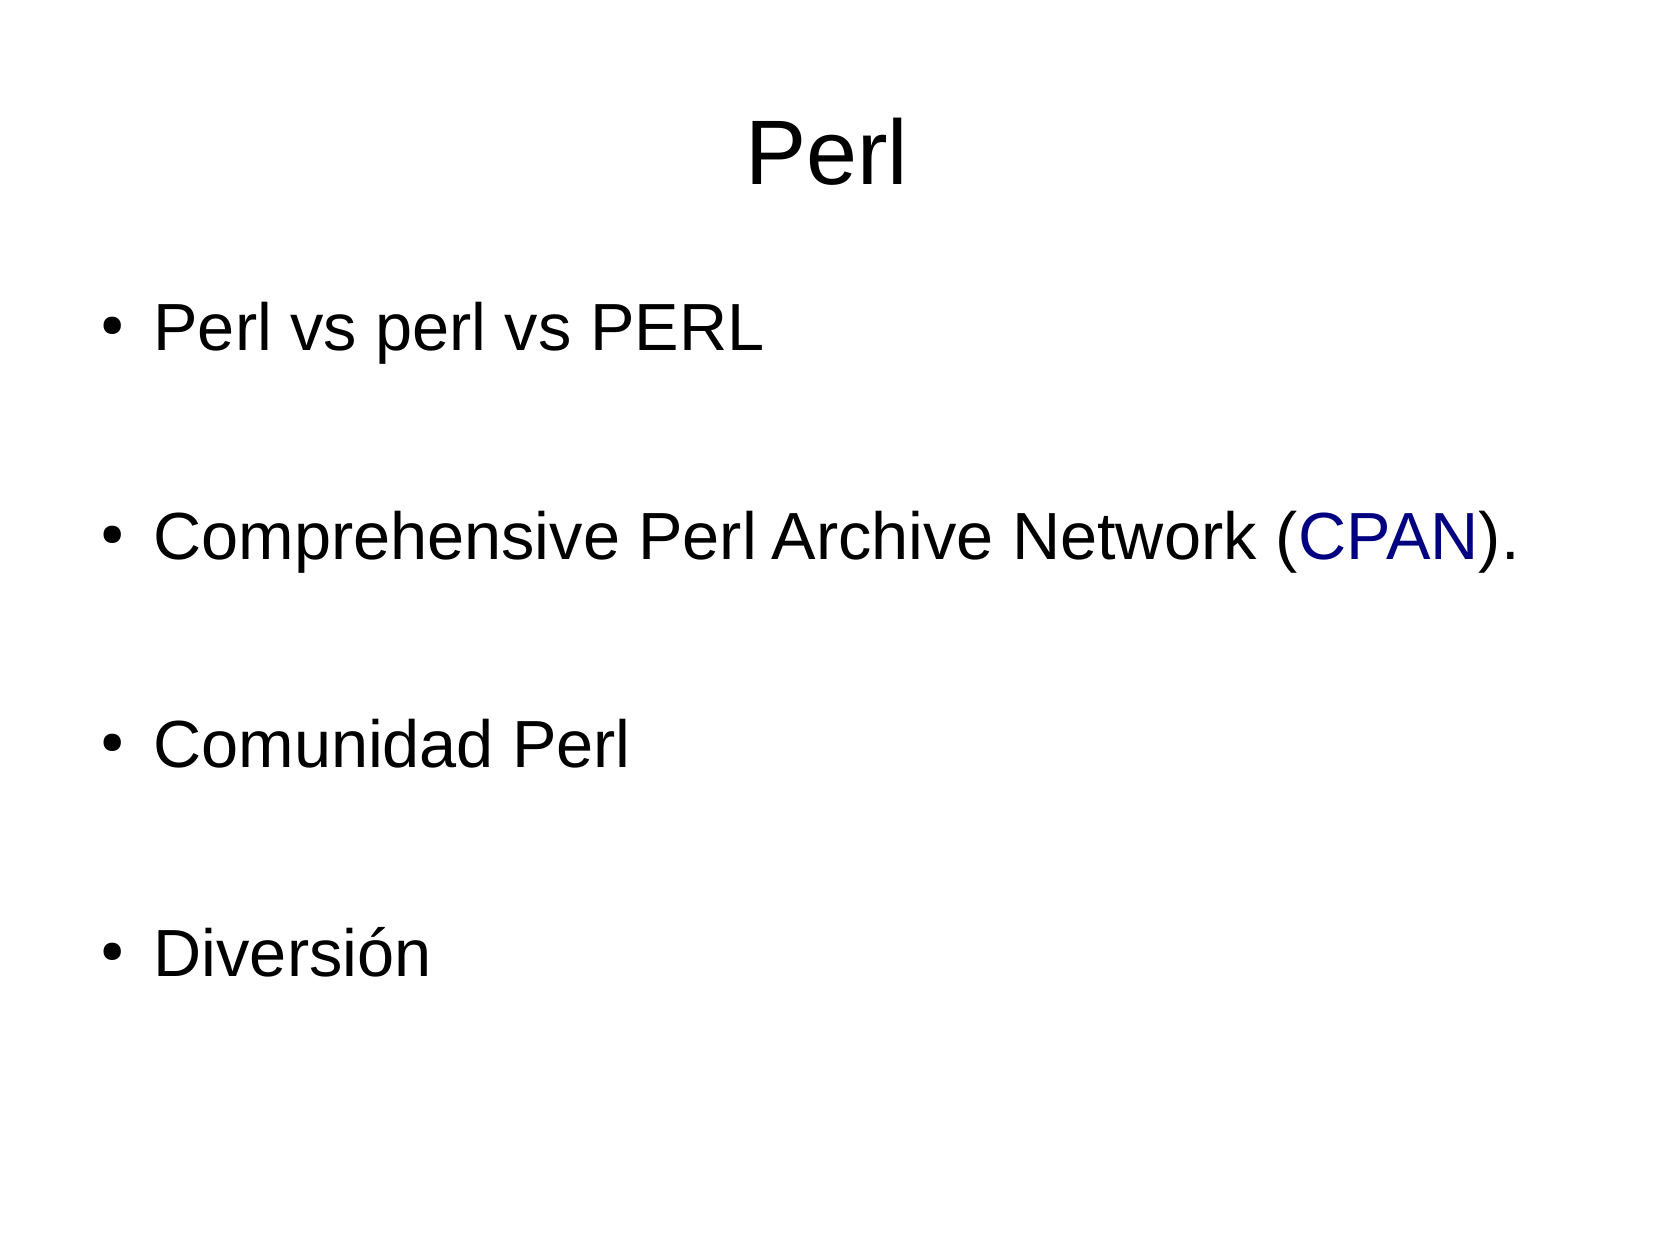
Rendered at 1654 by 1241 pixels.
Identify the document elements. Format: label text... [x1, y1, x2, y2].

list Perl vs perl vs PERL Comprehensive Perl Archive Network (CPAN). Comunidad Perl Diversión [82, 290, 1571, 1010]
title Perl [82, 49, 1571, 257]
